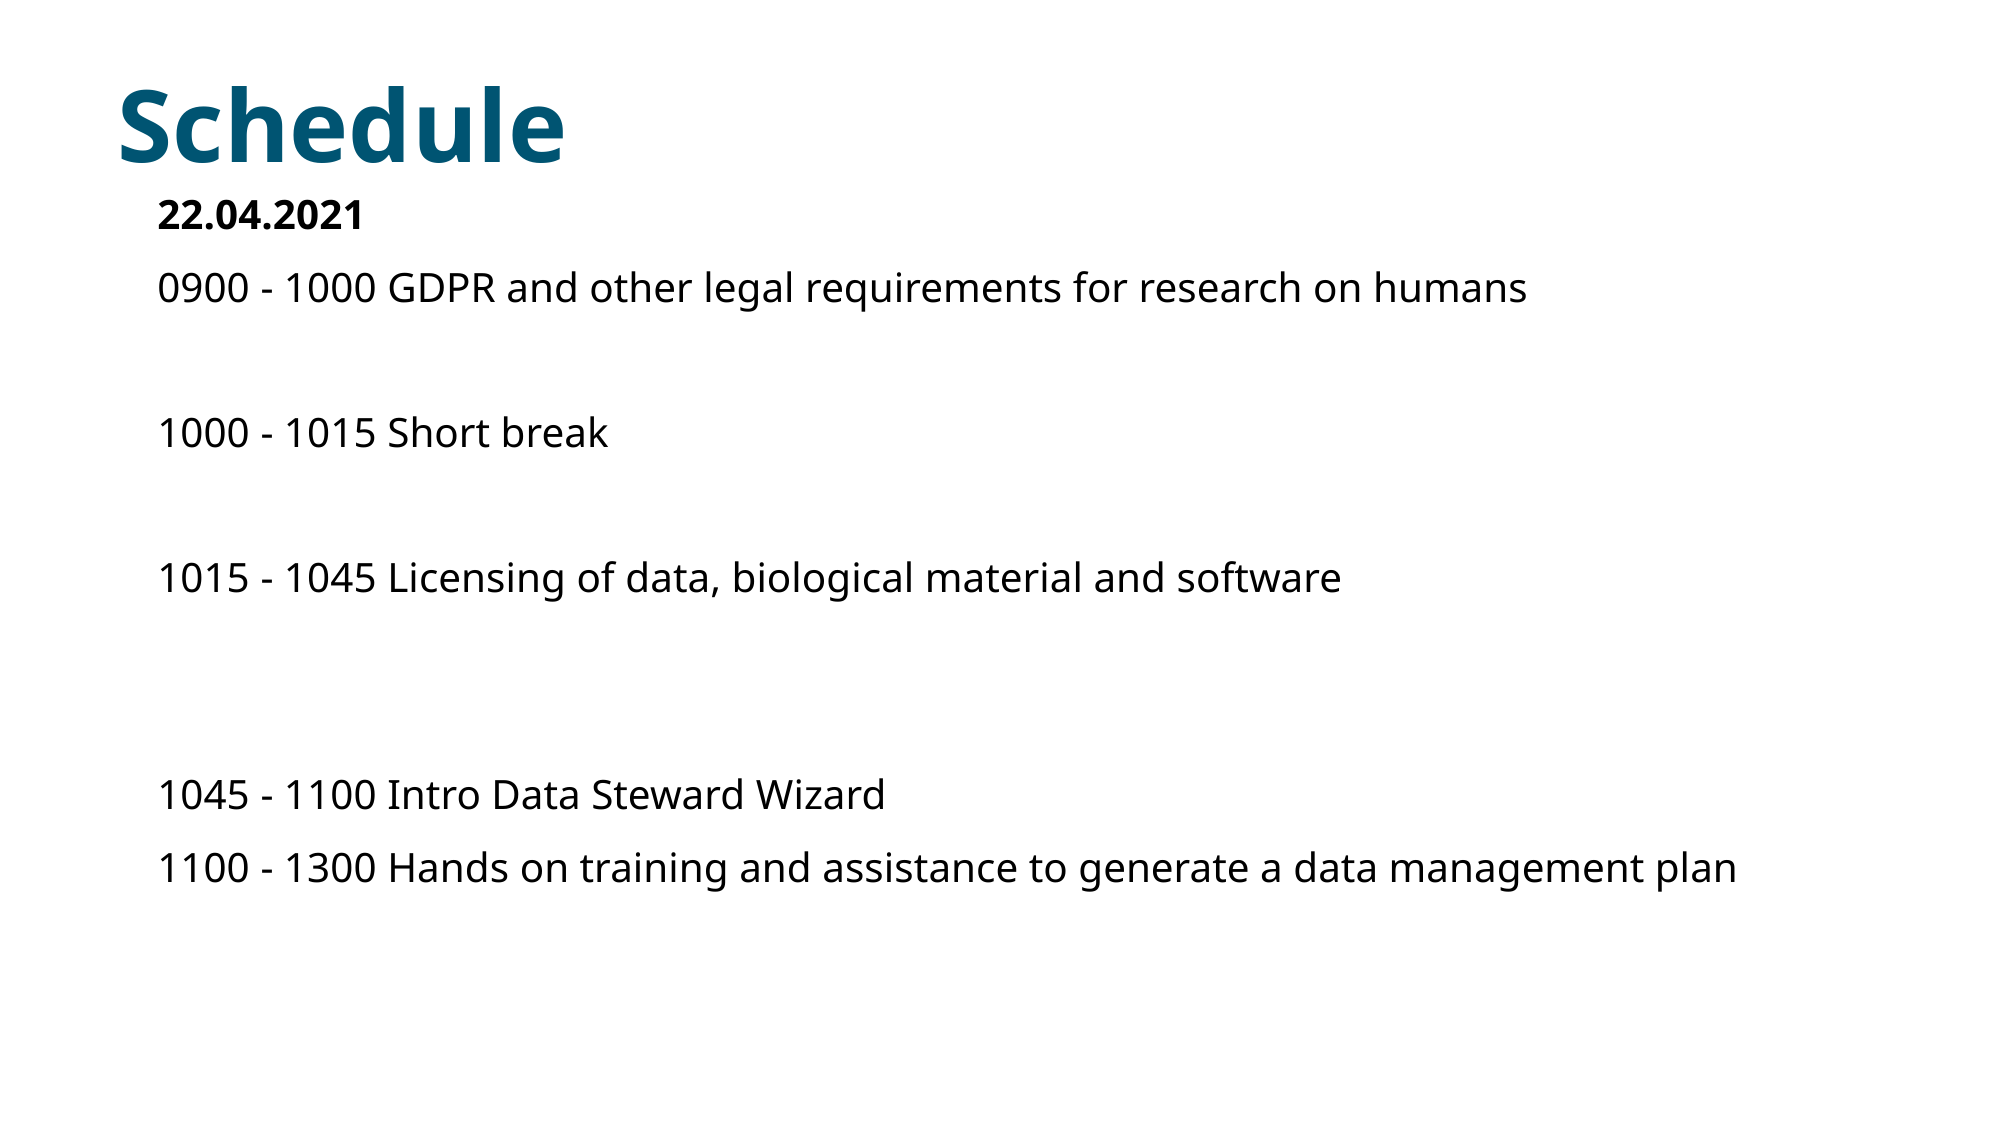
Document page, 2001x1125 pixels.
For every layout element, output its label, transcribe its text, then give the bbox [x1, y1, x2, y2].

list 22.04.2021 0900 - 1000 GDPR and other legal requirements for research on humans 1000 - 1015 Short break 1015 - 1045 Licensing of data, biological material and software 1045 - 1100 Intro Data Steward Wizard 1100 - 1300 Hands on training and assistance to generate a data management plan [99, 188, 1901, 1040]
title Schedule [117, 62, 1902, 170]
